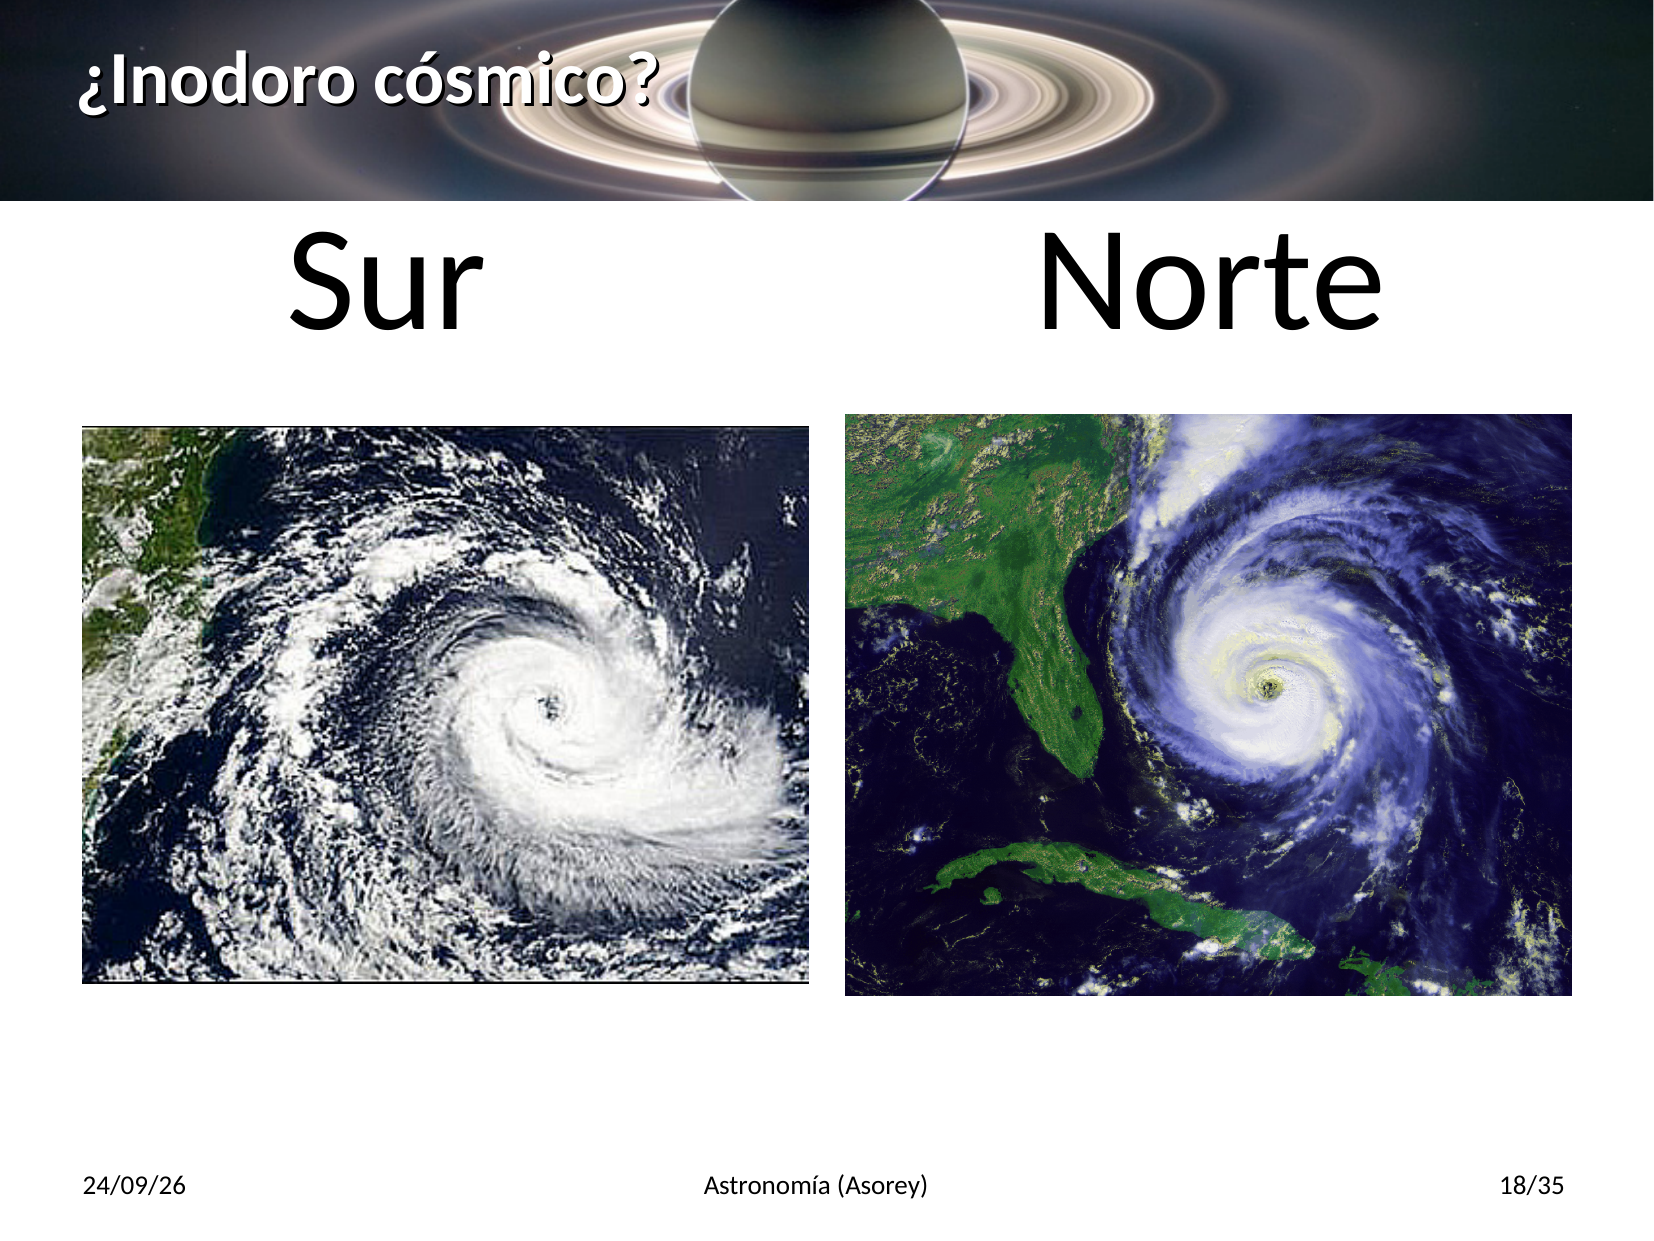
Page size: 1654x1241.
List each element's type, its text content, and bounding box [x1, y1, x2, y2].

picture [845, 414, 1572, 996]
title ¿Inodoro cósmico? [75, 19, 1564, 151]
text_box Norte [1020, 210, 1446, 408]
picture [0, 0, 1654, 201]
text_box Sur [272, 210, 502, 408]
picture [82, 426, 809, 984]
